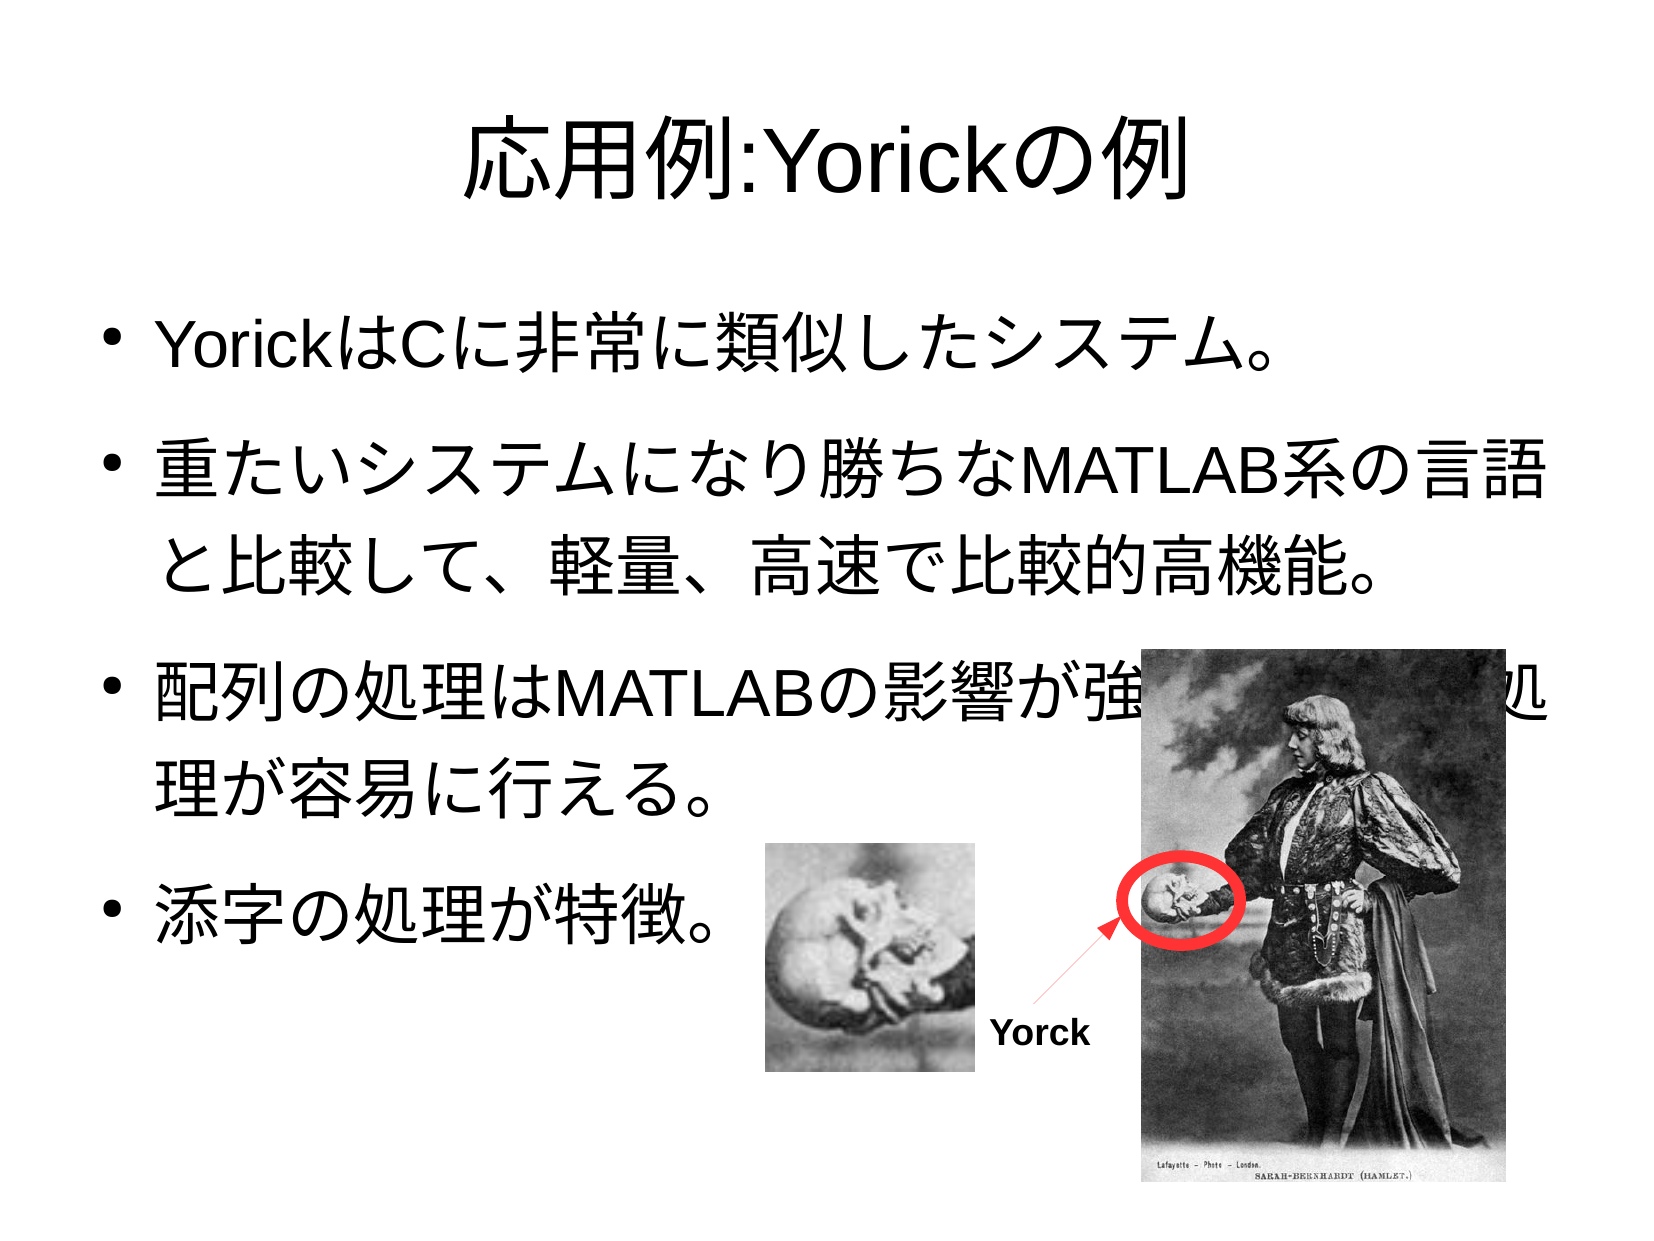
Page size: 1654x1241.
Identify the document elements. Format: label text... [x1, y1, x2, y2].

title 応用例:Yorickの例 [82, 49, 1571, 257]
list YorickはCに非常に類似したシステム。 重たいシステムになり勝ちなMATLAB系の言語と比較して、軽量、高速で比較的高機能。 配列の処理はMATLABの影響が強く、類似の処理が容易に行える。 添字の処理が特徴。 [82, 290, 1571, 1109]
picture [1141, 863, 1234, 939]
picture [765, 843, 975, 1072]
picture [1141, 649, 1506, 1182]
text_box Yorck [975, 1003, 1106, 1061]
